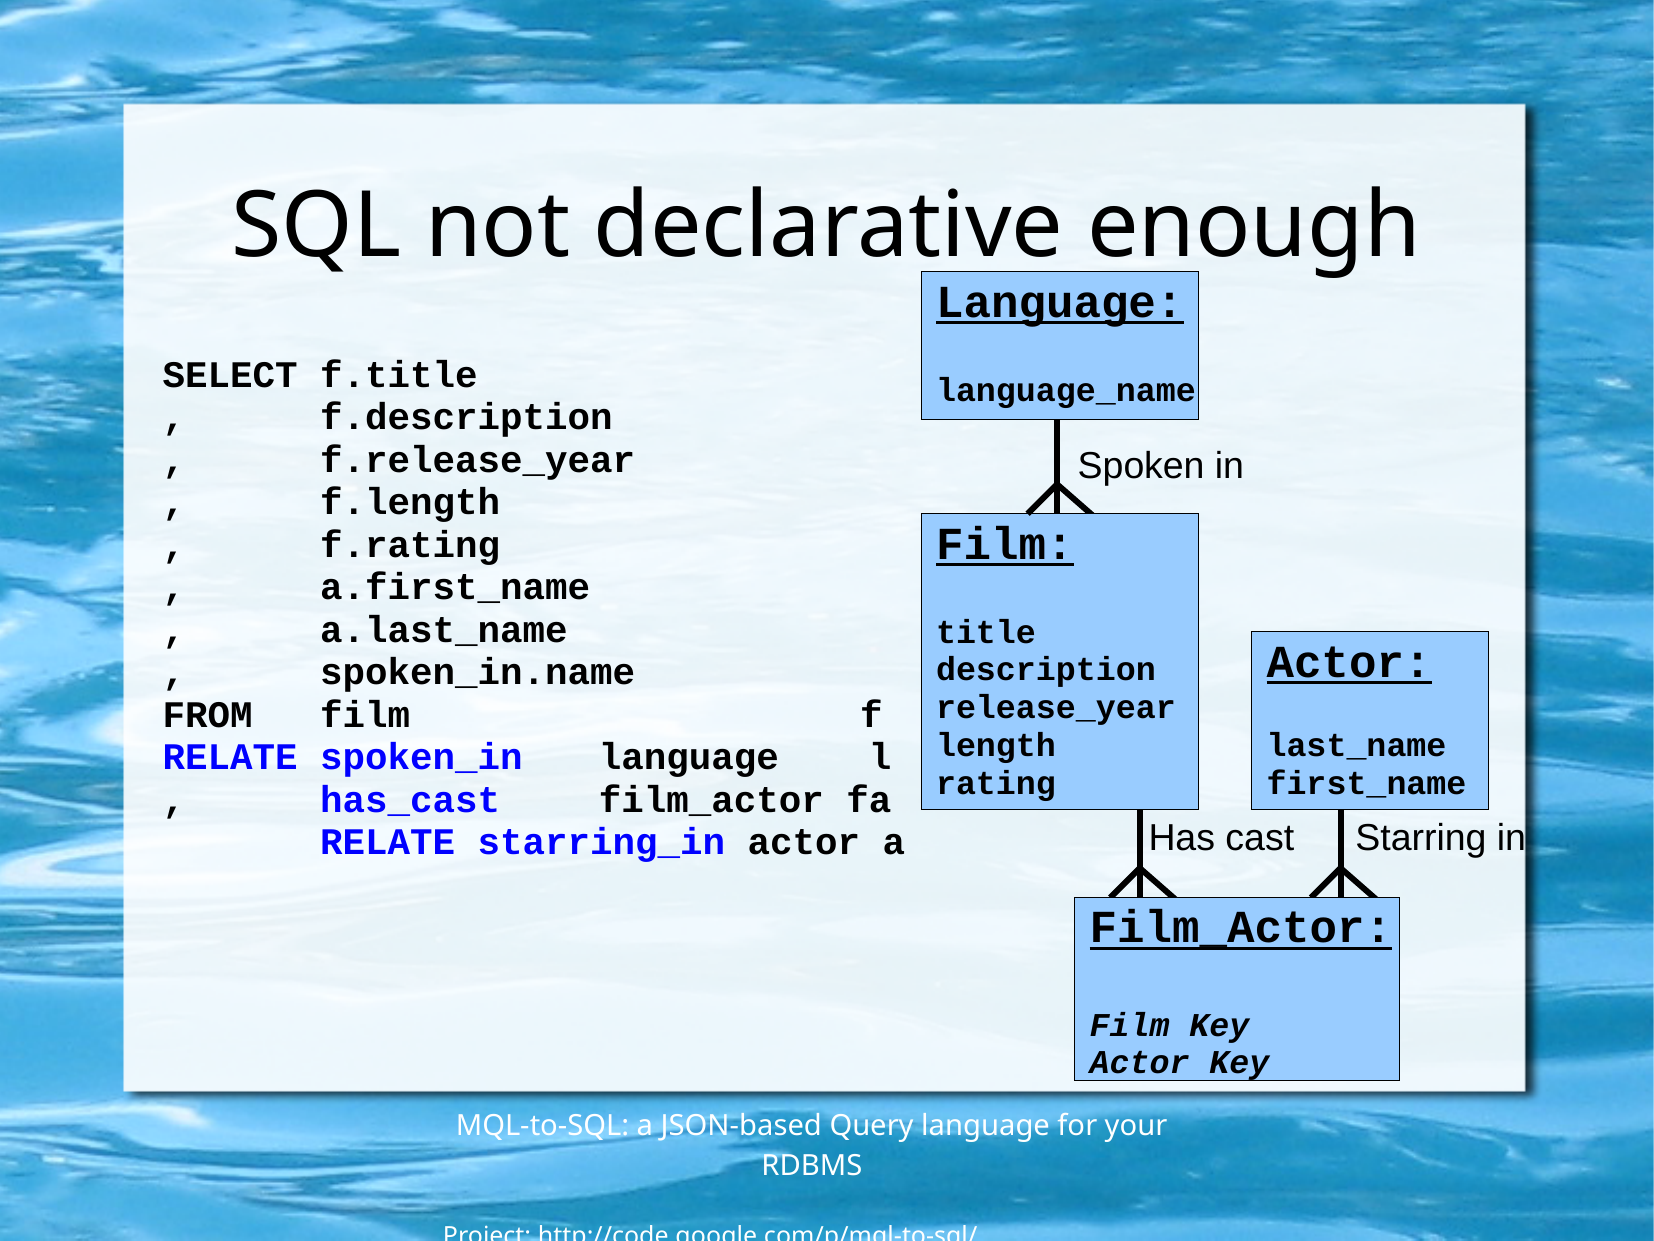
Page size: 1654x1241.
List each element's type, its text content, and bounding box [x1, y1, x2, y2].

picture [914, 1232, 921, 1241]
text_box Actor: last_name first_name [1251, 631, 1489, 809]
picture [643, 1232, 650, 1241]
picture [804, 1232, 810, 1241]
picture [725, 1232, 732, 1241]
text_box Has cast [1133, 809, 1340, 866]
text_box Starring in [1340, 809, 1607, 866]
text_box Film_Actor: Film Key Actor Key [1074, 897, 1400, 1081]
picture [827, 1232, 835, 1241]
picture [541, 1232, 548, 1241]
text_box SELECT f.title , f.description , f.release_year , f.length , f.rating , a.first_name , a.last_name , spoken_in.name FROM film f RELATE spoken_in language l , has_cast film_actor fa RELATE starring_in actor a [147, 348, 1241, 1093]
picture [795, 1232, 802, 1241]
picture [950, 1232, 957, 1241]
picture [471, 1232, 478, 1241]
text_box Language: language_name [921, 325, 1199, 420]
picture [861, 1232, 867, 1241]
picture [710, 1232, 717, 1241]
picture [679, 1232, 686, 1241]
picture [780, 1232, 787, 1241]
picture [447, 1228, 454, 1235]
picture [0, 0, 1654, 1241]
title SQL not declarative enough [147, 118, 1506, 325]
picture [575, 1232, 583, 1241]
text_box Spoken in [1062, 437, 1329, 494]
picture [628, 1232, 635, 1241]
picture [876, 1232, 883, 1241]
text_box Film: title description release_year length rating [921, 513, 1199, 810]
picture [694, 1232, 701, 1241]
picture [852, 1232, 859, 1241]
